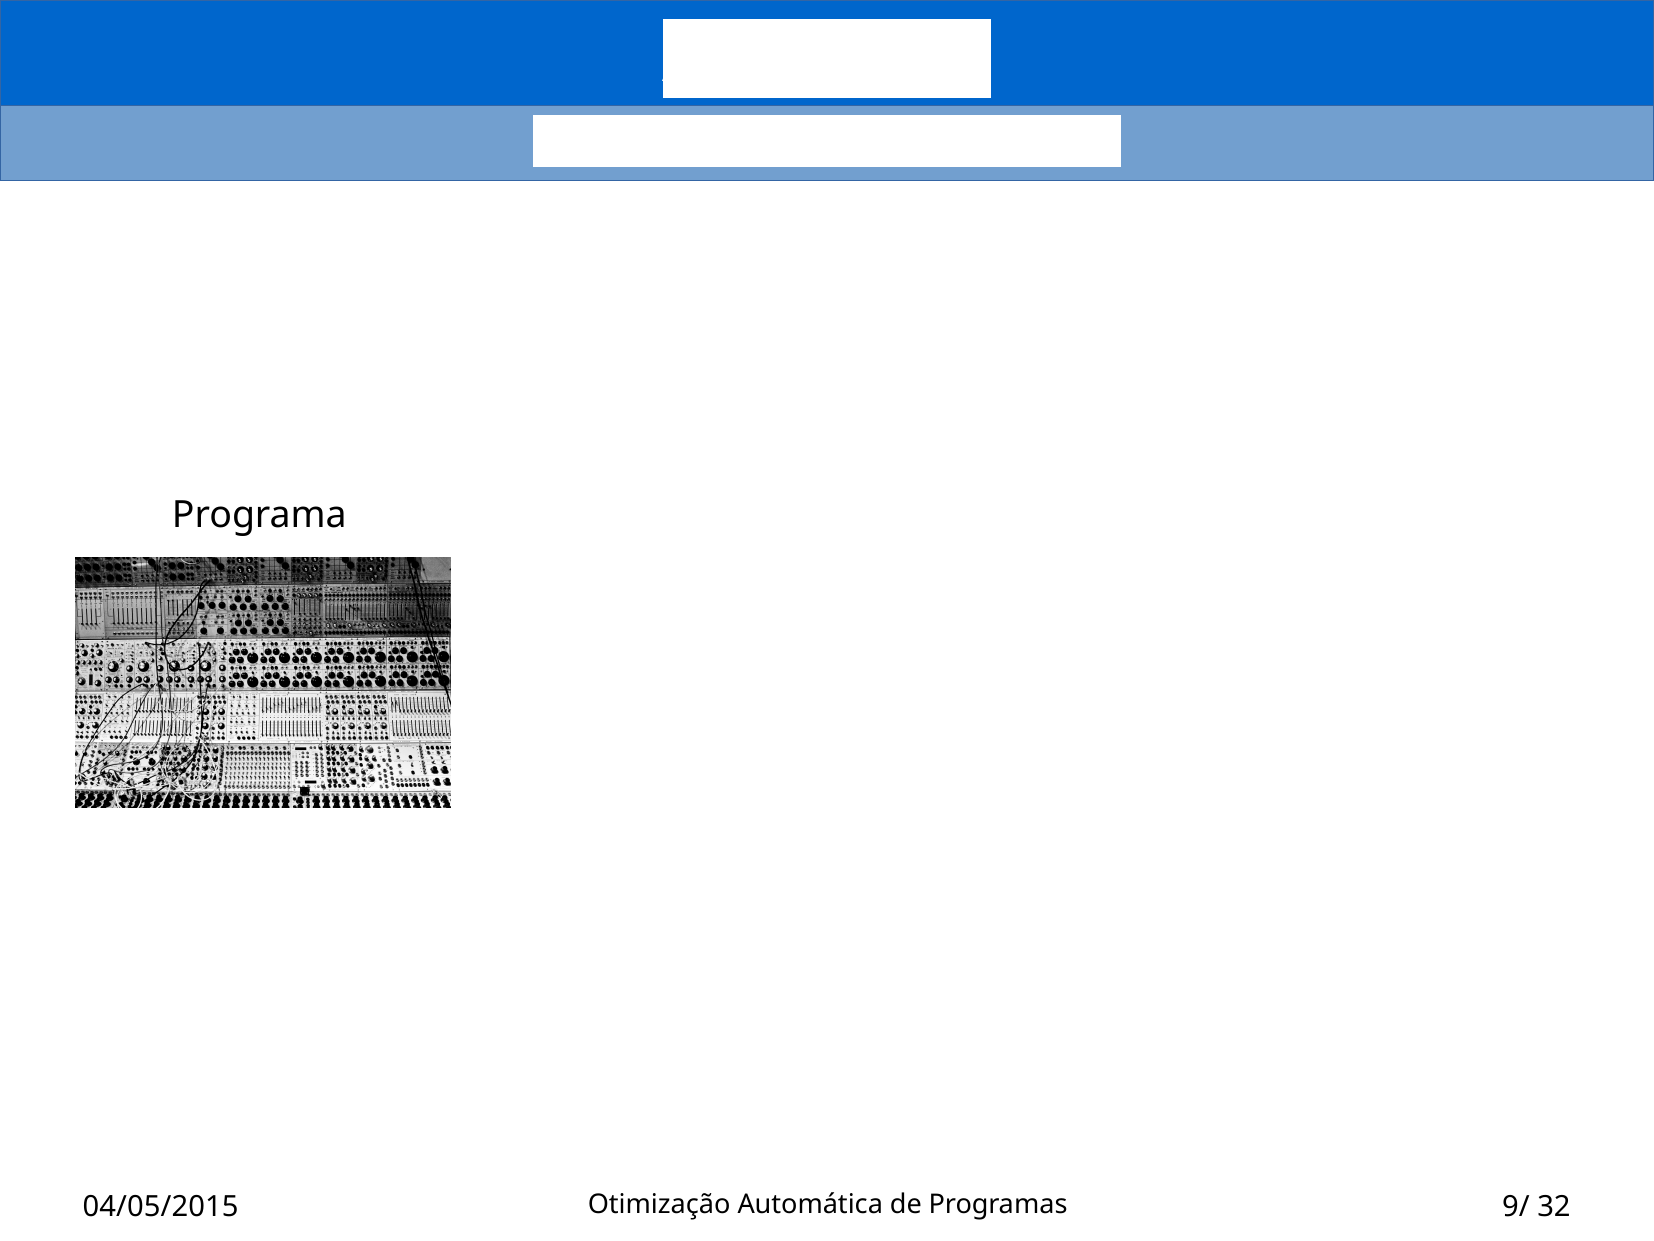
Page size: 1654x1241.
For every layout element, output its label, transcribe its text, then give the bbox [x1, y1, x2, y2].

text_box Programa [157, 480, 346, 543]
text_box Navegando em Espaços de Busca [327, 163, 1327, 267]
title Auto-tuning [82, 0, 1571, 163]
picture [75, 557, 451, 808]
